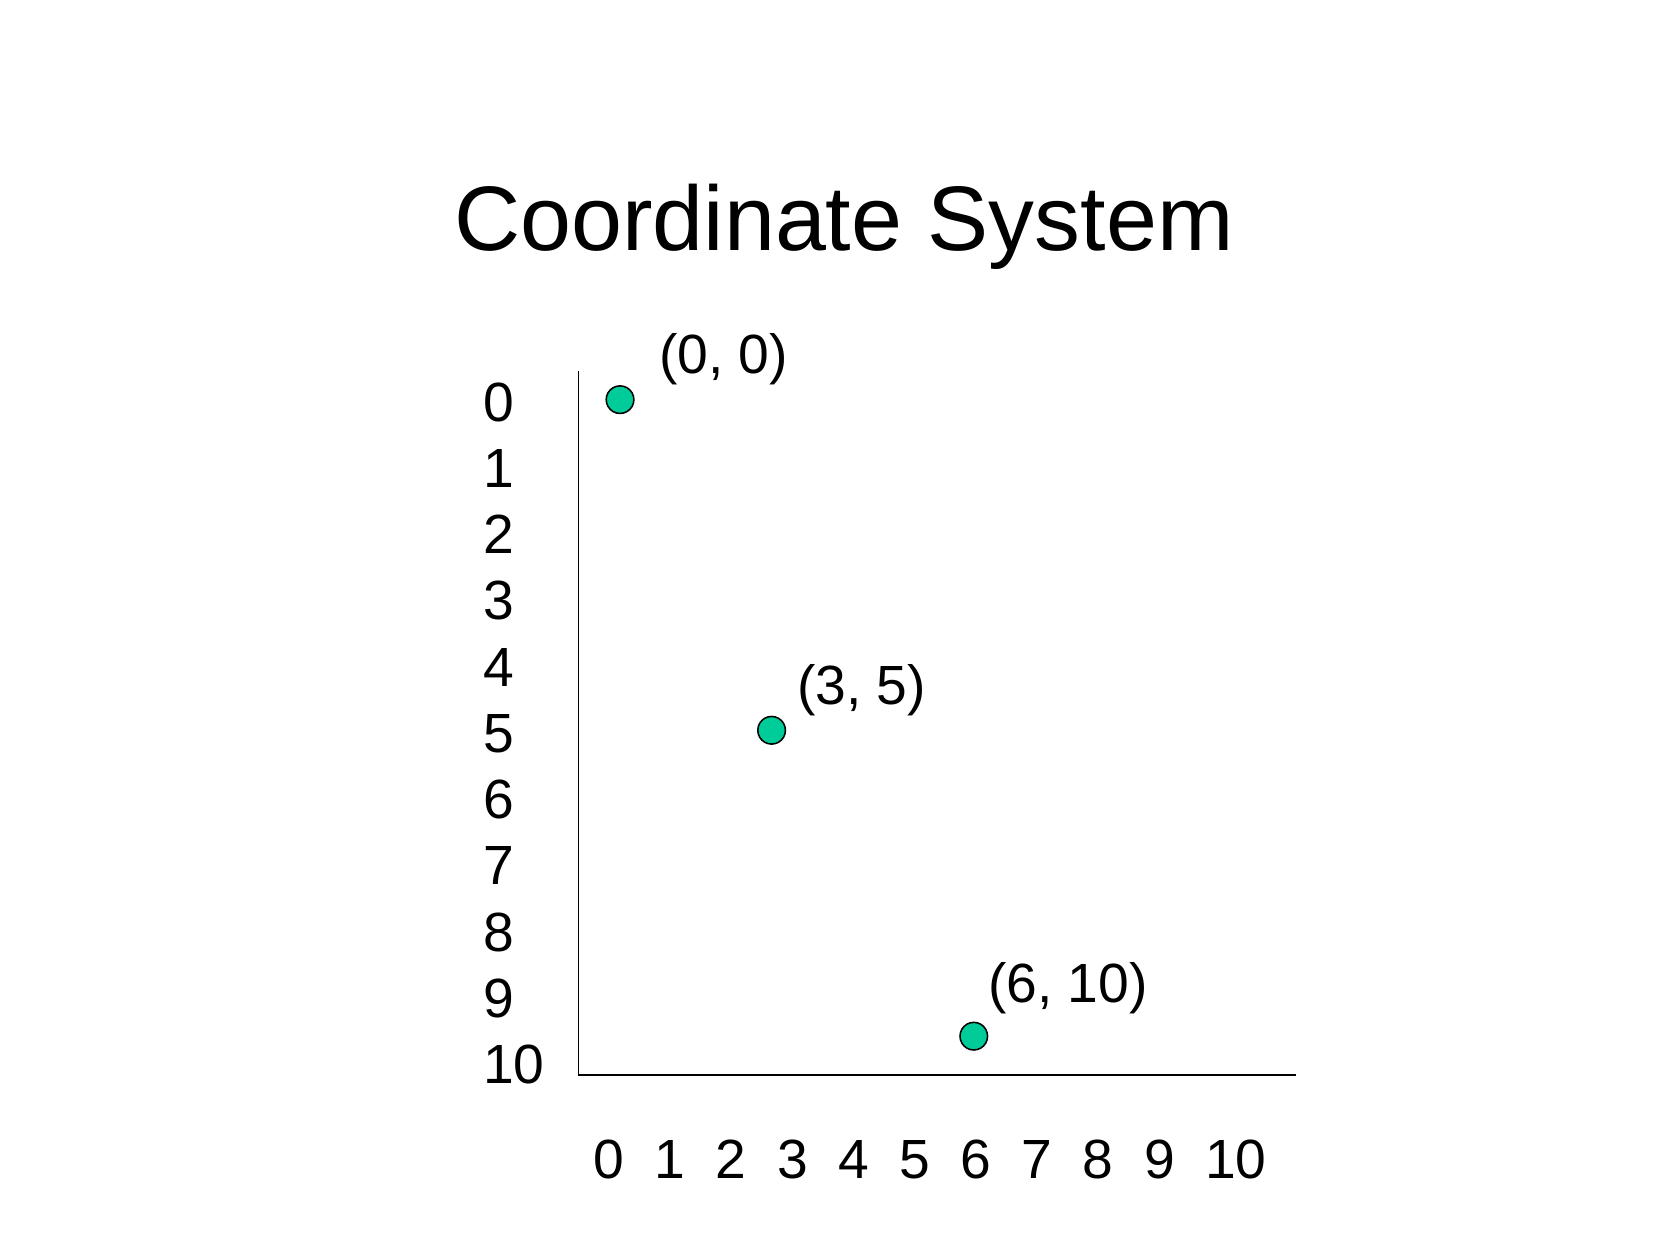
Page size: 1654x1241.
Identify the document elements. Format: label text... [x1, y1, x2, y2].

text_box (6, 10) [973, 939, 1164, 1022]
text_box 0 1 2 3 4 5 6 7 8 9 10 [468, 358, 560, 1103]
text_box (3, 5) [782, 641, 942, 723]
title Coordinate System [124, 110, 1530, 317]
text_box (0, 0) [644, 310, 804, 393]
text_box 0 1 2 3 4 5 6 7 8 9 10 [578, 1116, 1283, 1198]
